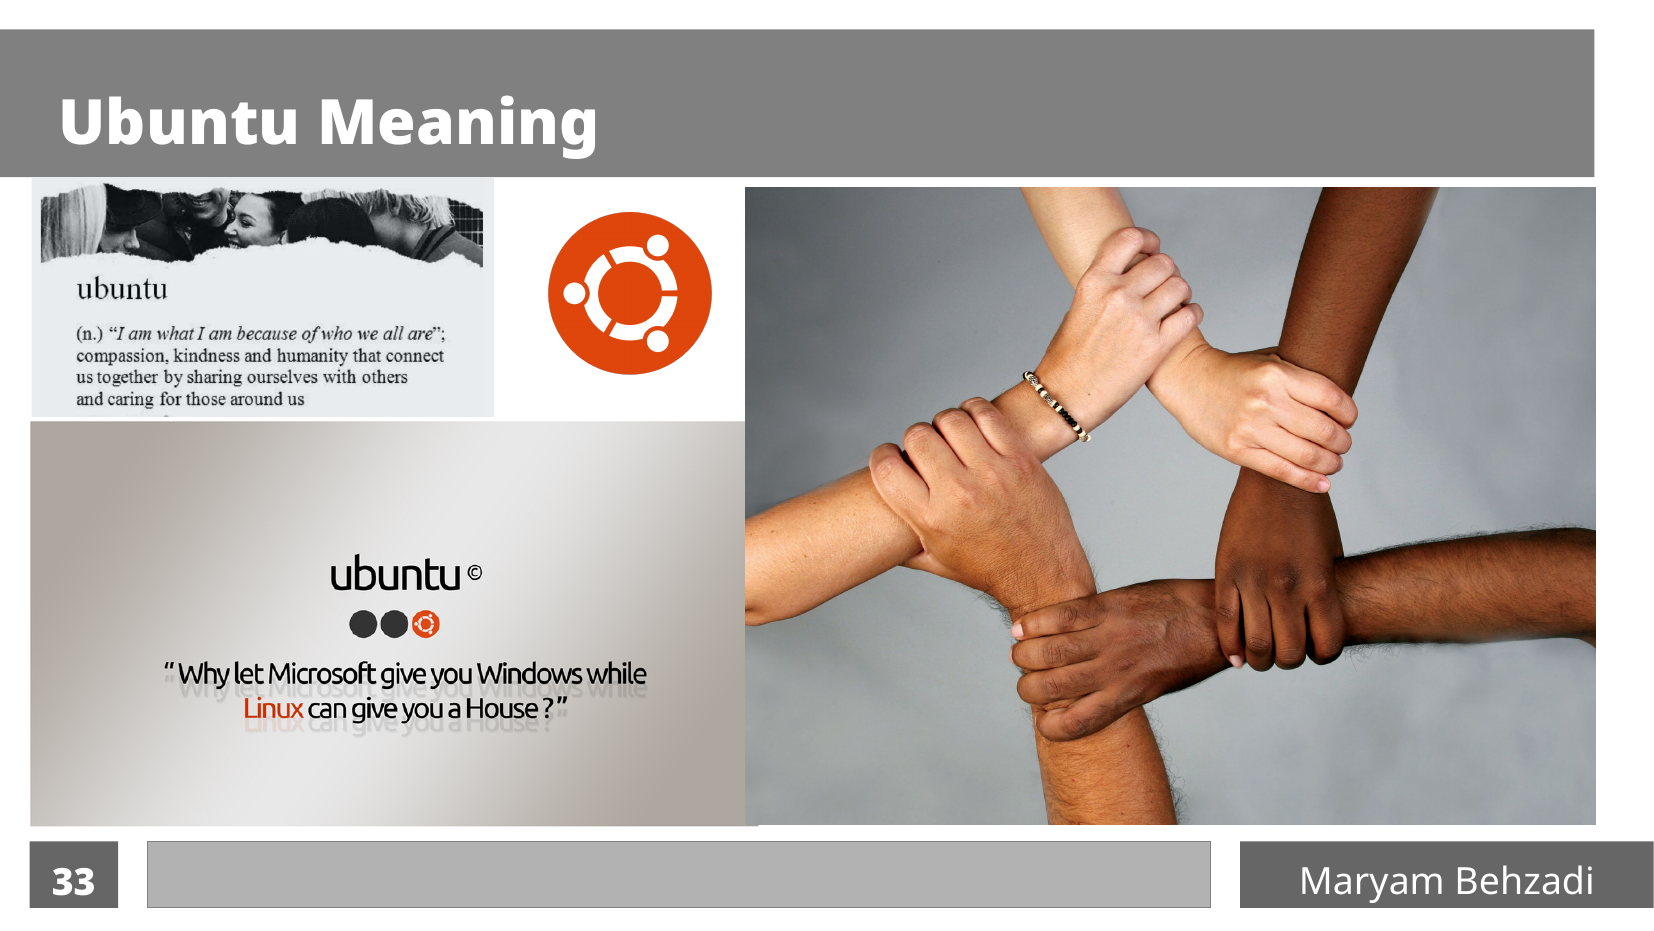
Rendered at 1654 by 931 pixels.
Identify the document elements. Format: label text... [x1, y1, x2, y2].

picture [25, 177, 1596, 831]
picture [548, 212, 712, 376]
title Ubuntu Meaning [59, 44, 1595, 163]
